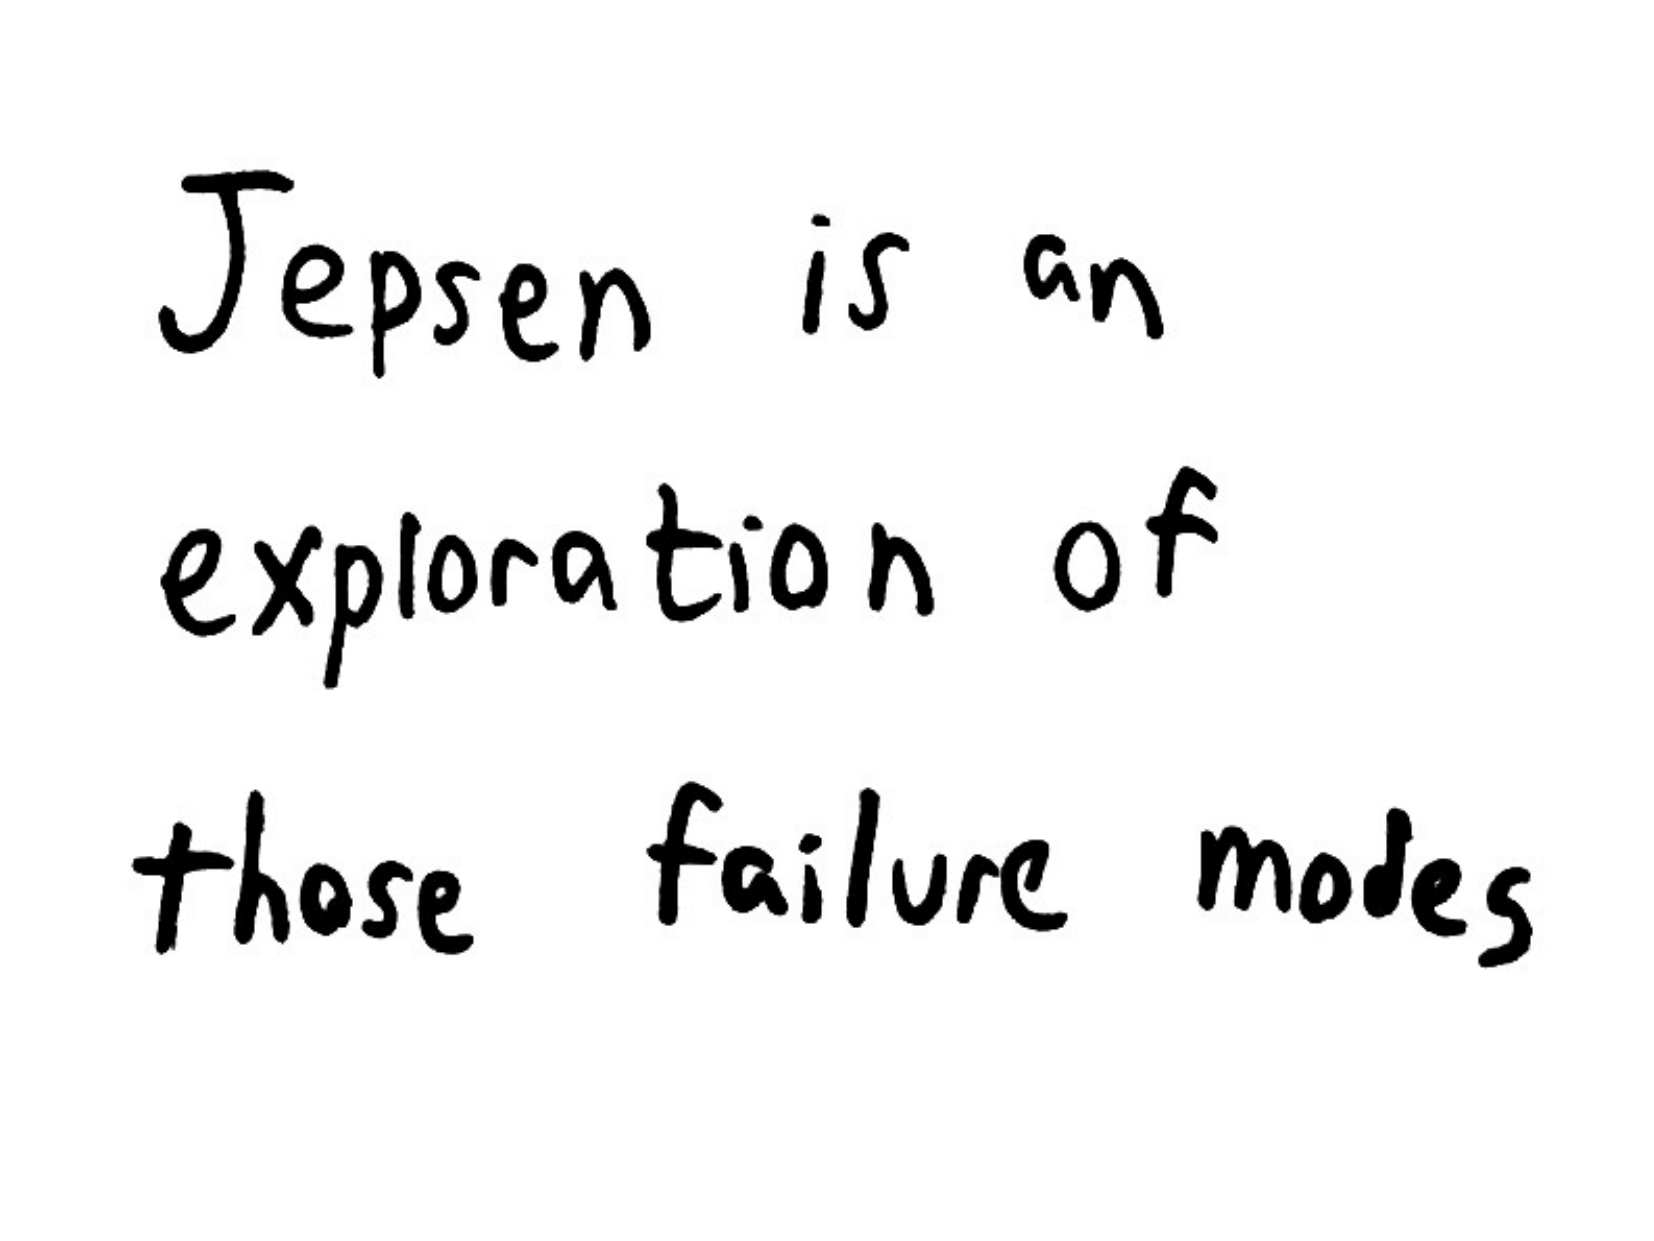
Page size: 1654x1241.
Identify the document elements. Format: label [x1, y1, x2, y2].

picture [11, 89, 1654, 1047]
